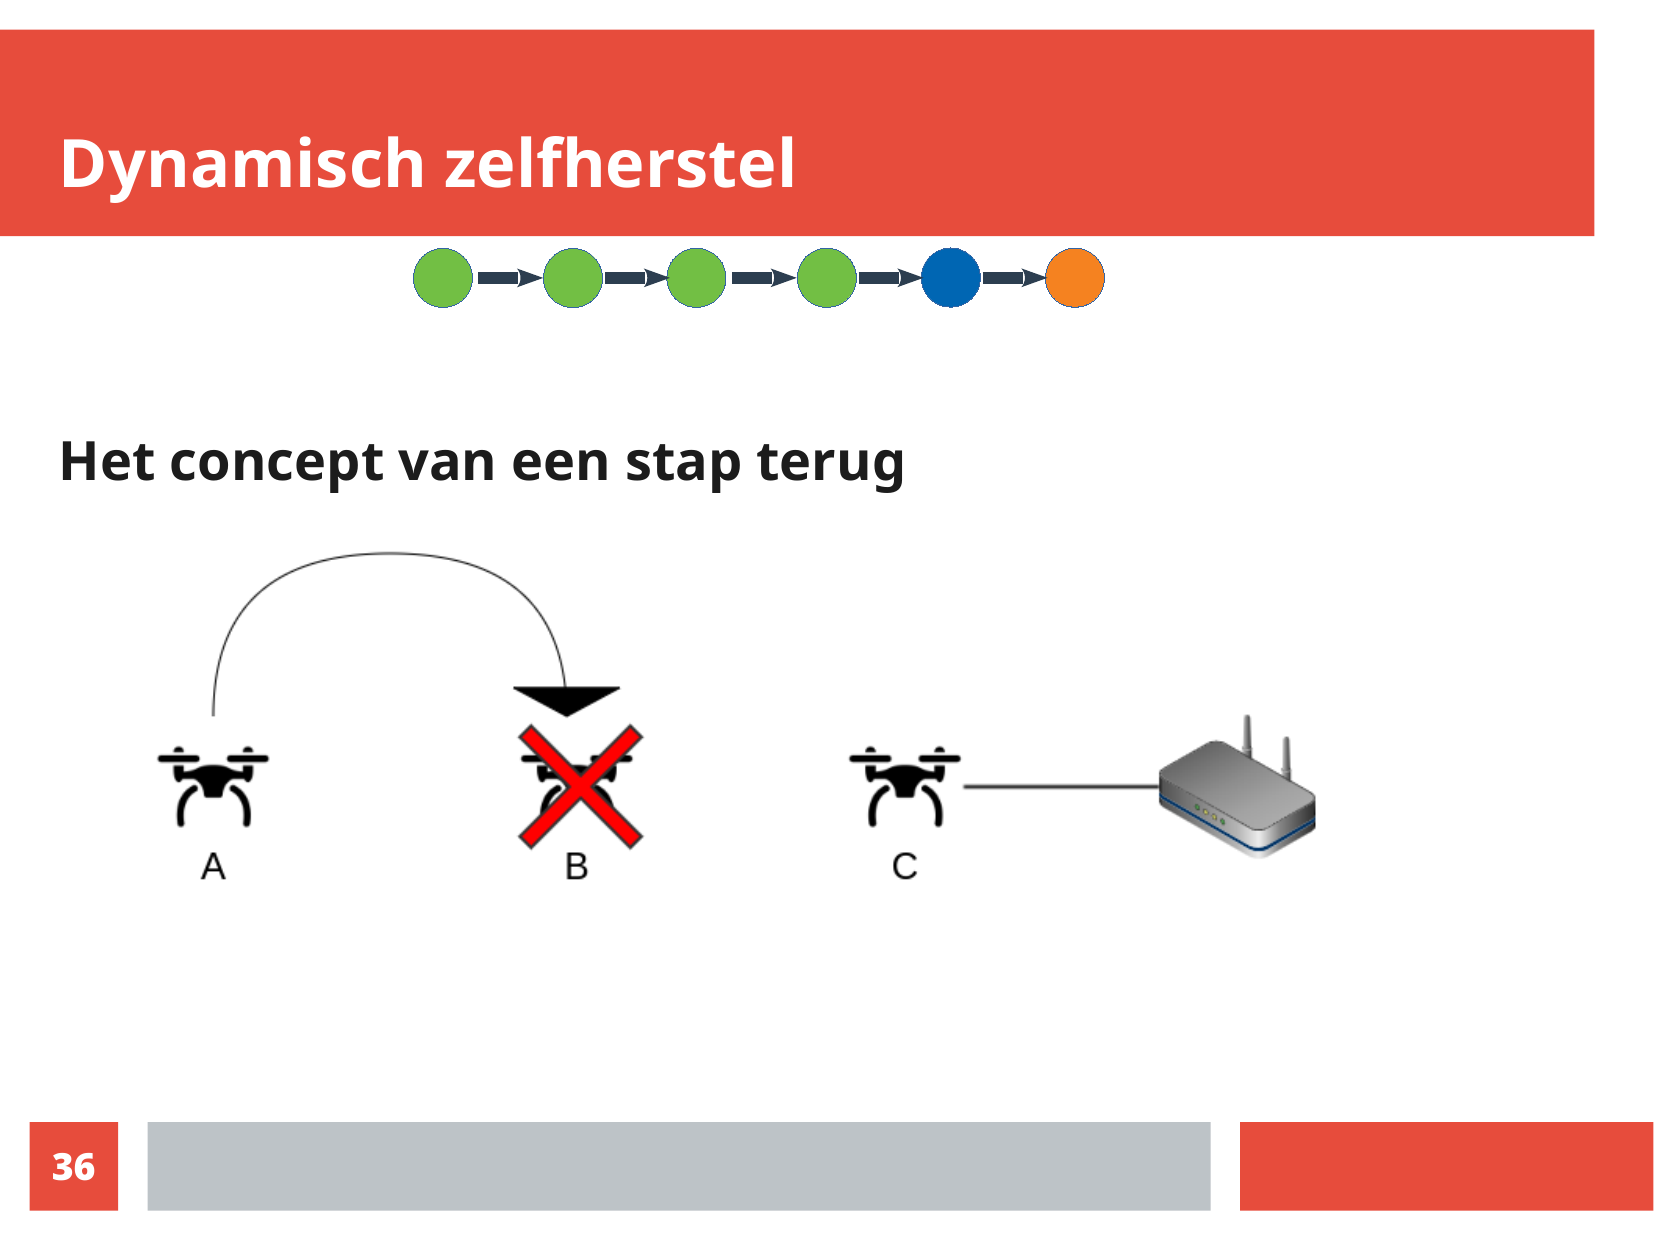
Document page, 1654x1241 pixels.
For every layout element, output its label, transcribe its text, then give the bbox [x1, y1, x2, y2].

title Dynamisch zelfherstel [59, 59, 1595, 207]
text_box [1045, 248, 1105, 308]
text_box [666, 248, 726, 308]
text_box [413, 248, 473, 308]
text_box [797, 248, 857, 308]
picture [112, 513, 1347, 928]
text_box [543, 248, 603, 308]
text_box [921, 247, 981, 308]
list Het concept van een stap terug [59, 324, 1565, 1093]
